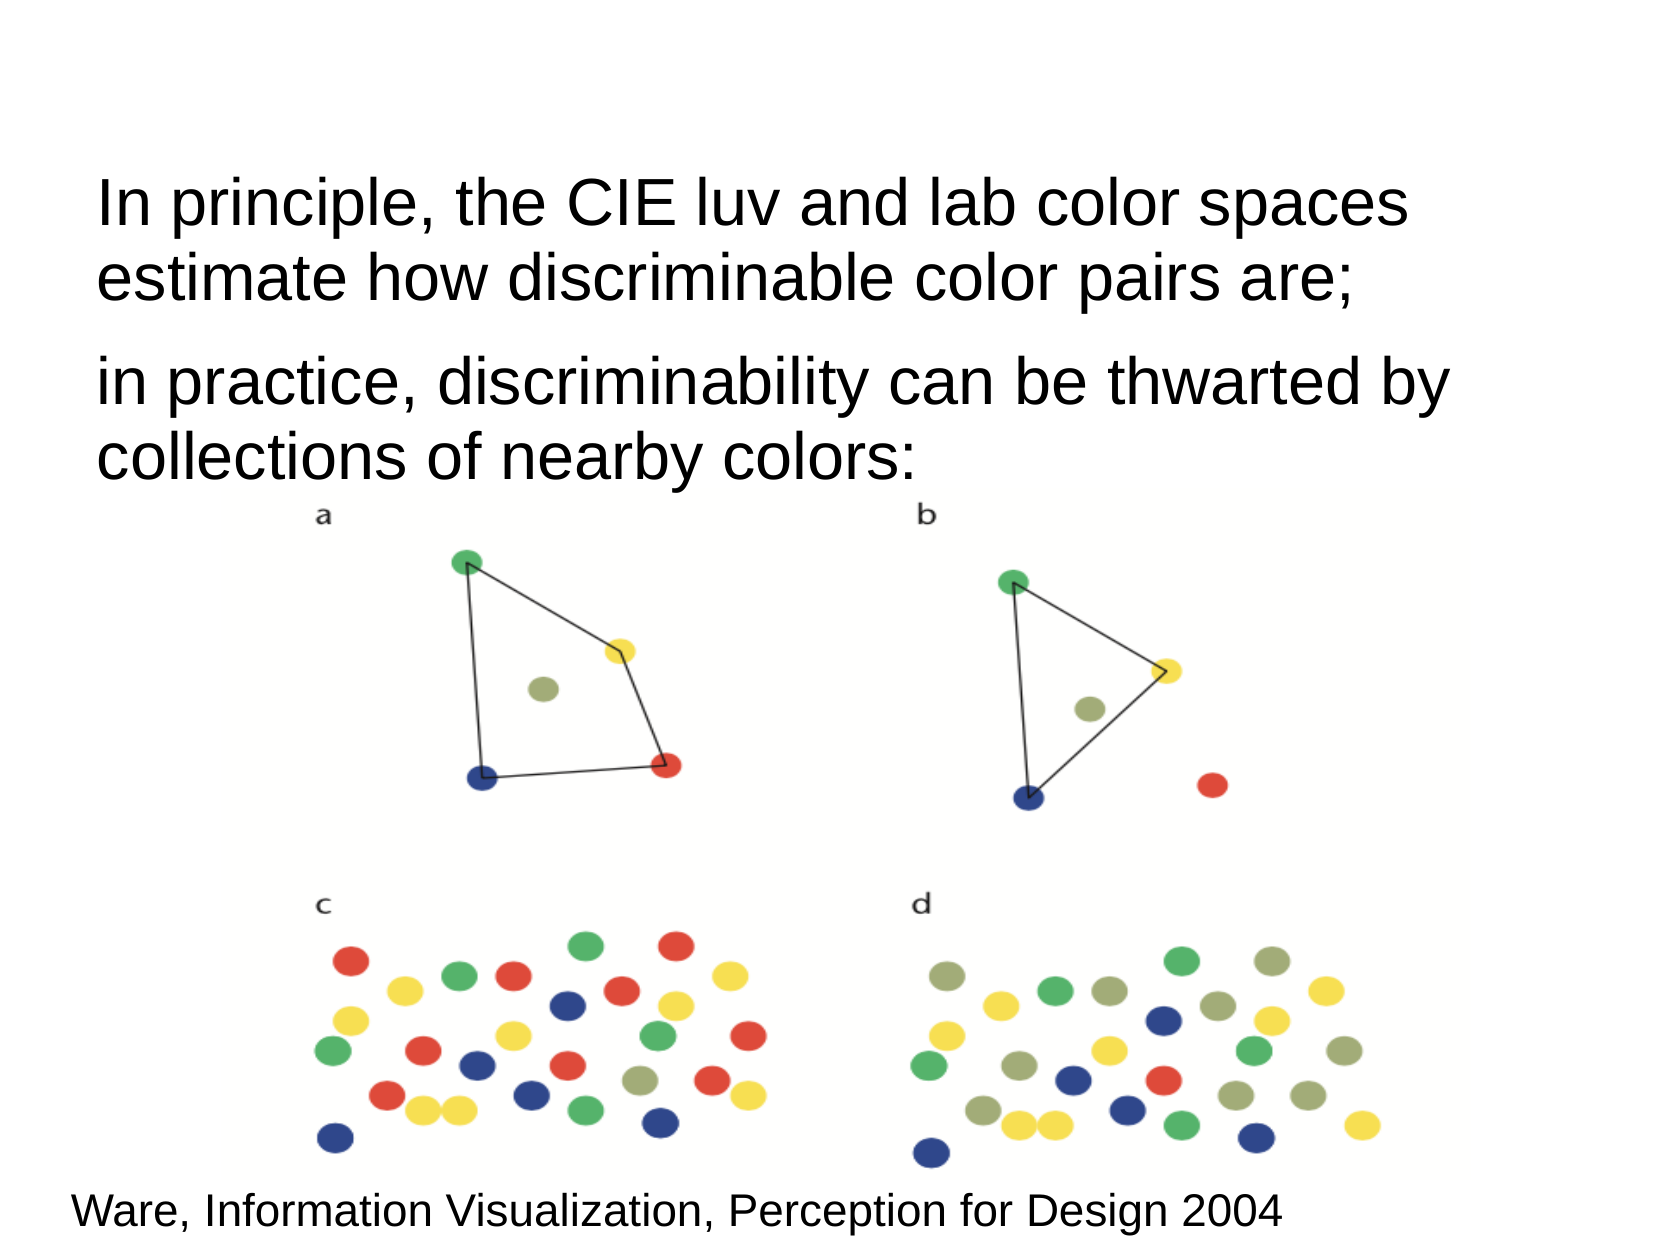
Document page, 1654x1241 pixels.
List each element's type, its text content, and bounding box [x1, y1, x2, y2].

picture [221, 629, 1471, 1165]
text_box Ware, Information Visualization, Perception for Design 2004 [0, 1165, 1606, 1241]
text_box In principle, the CIE luv and lab color spaces estimate how discriminable color pairs are; in practice, discriminability can be thwarted by collections of nearby colors: [25, 165, 1621, 629]
